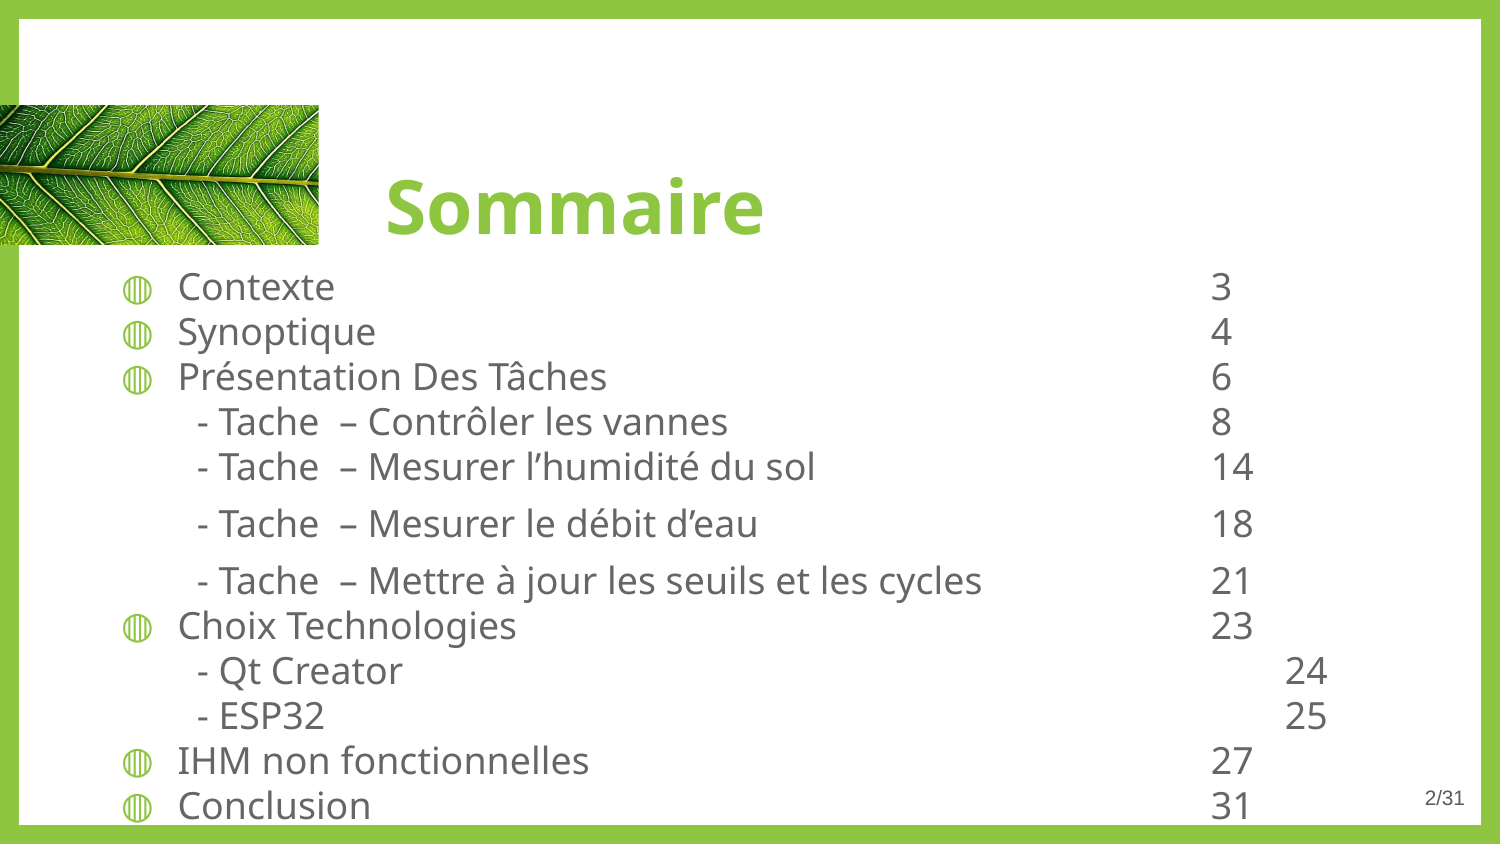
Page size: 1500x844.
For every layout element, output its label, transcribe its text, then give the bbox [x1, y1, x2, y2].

title Sommaire [370, 145, 1380, 248]
picture [0, 105, 319, 245]
list Contexte 3 Synoptique 4 Présentation Des Tâches 6 - Tache – Contrôler les vannes 8 - Tache – Mesurer l’humidité du sol 14 - Tache – Mesurer le débit d’eau 18 - Tache – Mettre à jour les seuils et les cycles 21 Choix Technologies 23 - Qt Creator 24 - ESP32 25 IHM non fonctionnelles 27 Conclusion 31 [87, 248, 1486, 809]
text_box <numéro>/31 [1389, 764, 1480, 830]
